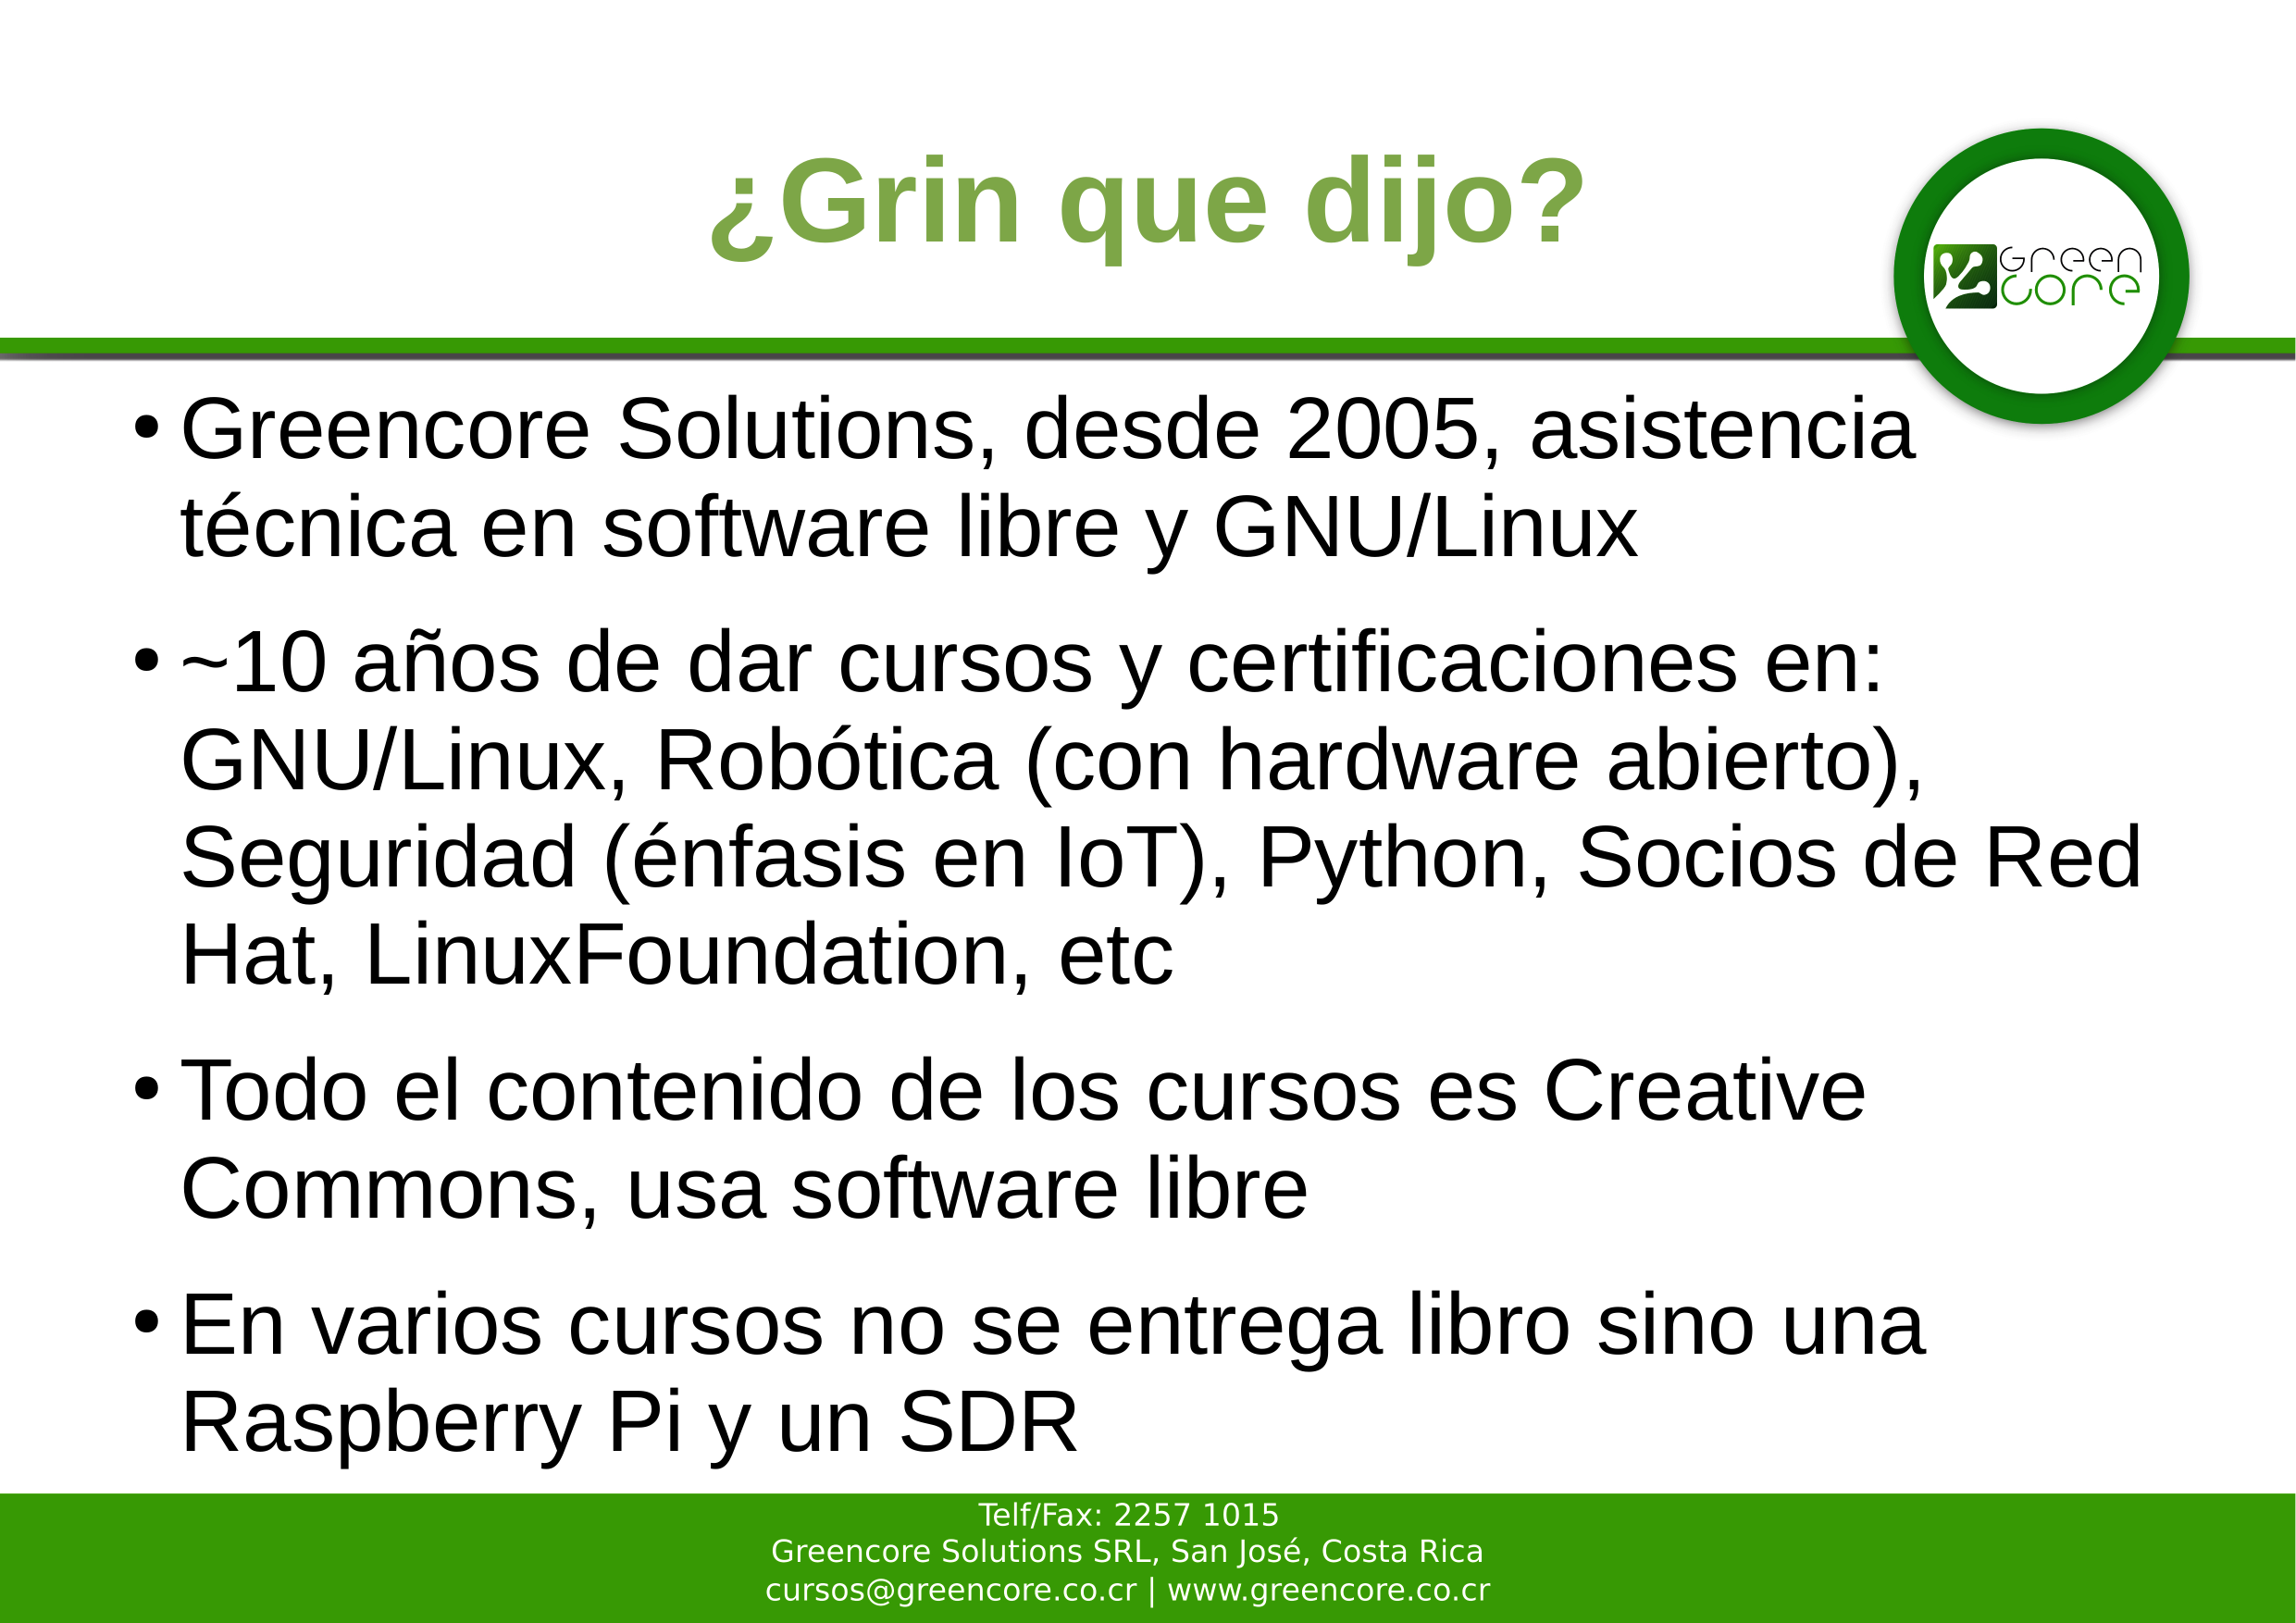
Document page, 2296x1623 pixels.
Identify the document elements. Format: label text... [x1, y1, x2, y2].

title ¿Grin que dijo? [115, 64, 2181, 336]
list Greencore Solutions, desde 2005, asistencia técnica en software libre y GNU/Linux ~10 años de dar cursos y certificaciones en: GNU/Linux, Robótica (con hardware abierto), Seguridad (énfasis en IoT), Python, Socios de Red Hat, LinuxFoundation, etc Todo el contenido de los cursos es Creative Commons, usa software libre En varios cursos no se entrega libro sino una Raspberry Pi y un SDR [115, 379, 2181, 1489]
picture [0, 0, 2296, 1623]
